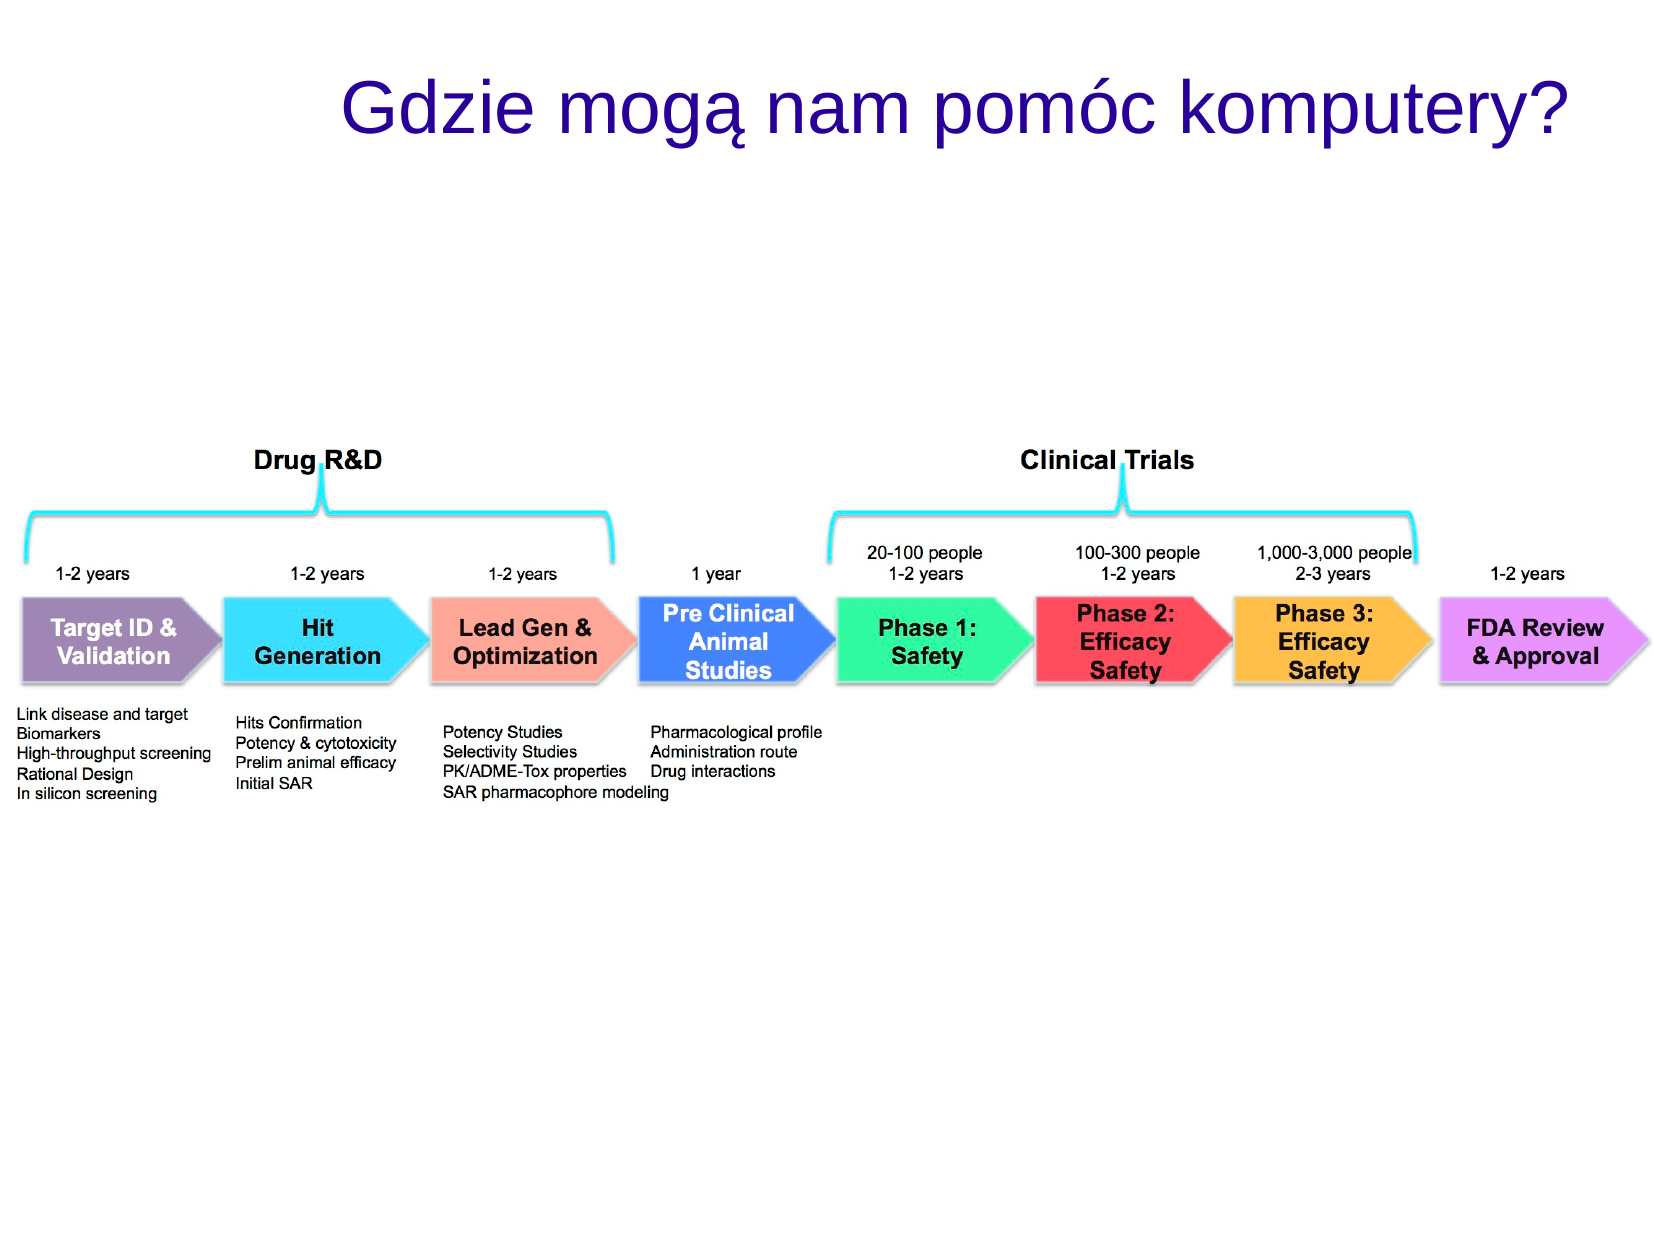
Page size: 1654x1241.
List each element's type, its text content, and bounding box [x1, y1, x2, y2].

picture [4, 435, 1654, 809]
title Gdzie mogą nam pomóc komputery? [82, 49, 1571, 166]
